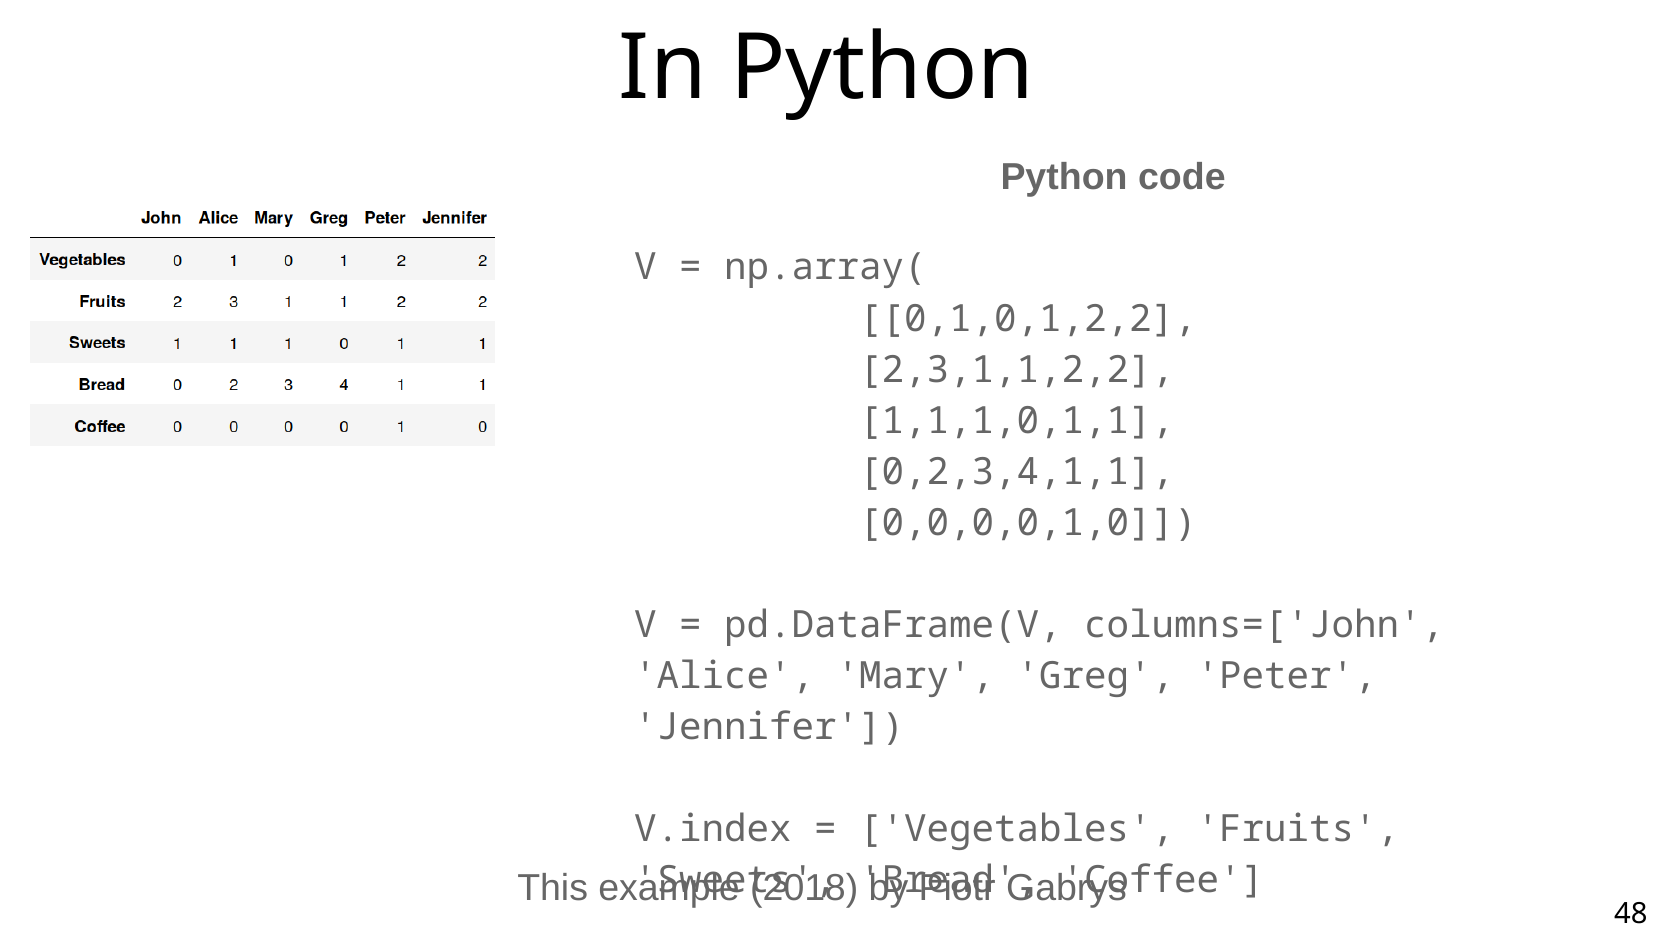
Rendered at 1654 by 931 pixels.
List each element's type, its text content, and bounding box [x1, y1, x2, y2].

text_box Python code V = np.array( [[0,1,0,1,2,2], [2,3,1,1,2,2], [1,1,1,0,1,1], [0,2,3,4,1,1], [0,0,0,0,1,0]]) V = pd.DataFrame(V, columns=['John', 'Alice', 'Mary', 'Greg', 'Peter', 'Jennifer']) V.index = ['Vegetables', 'Fruits', 'Sweets', 'Bread', 'Coffee'] [619, 148, 1608, 848]
text_box This example (2018) by Piotr Gabrys [8, 859, 1647, 926]
picture [25, 194, 501, 453]
title In Python [82, 1, 1571, 125]
